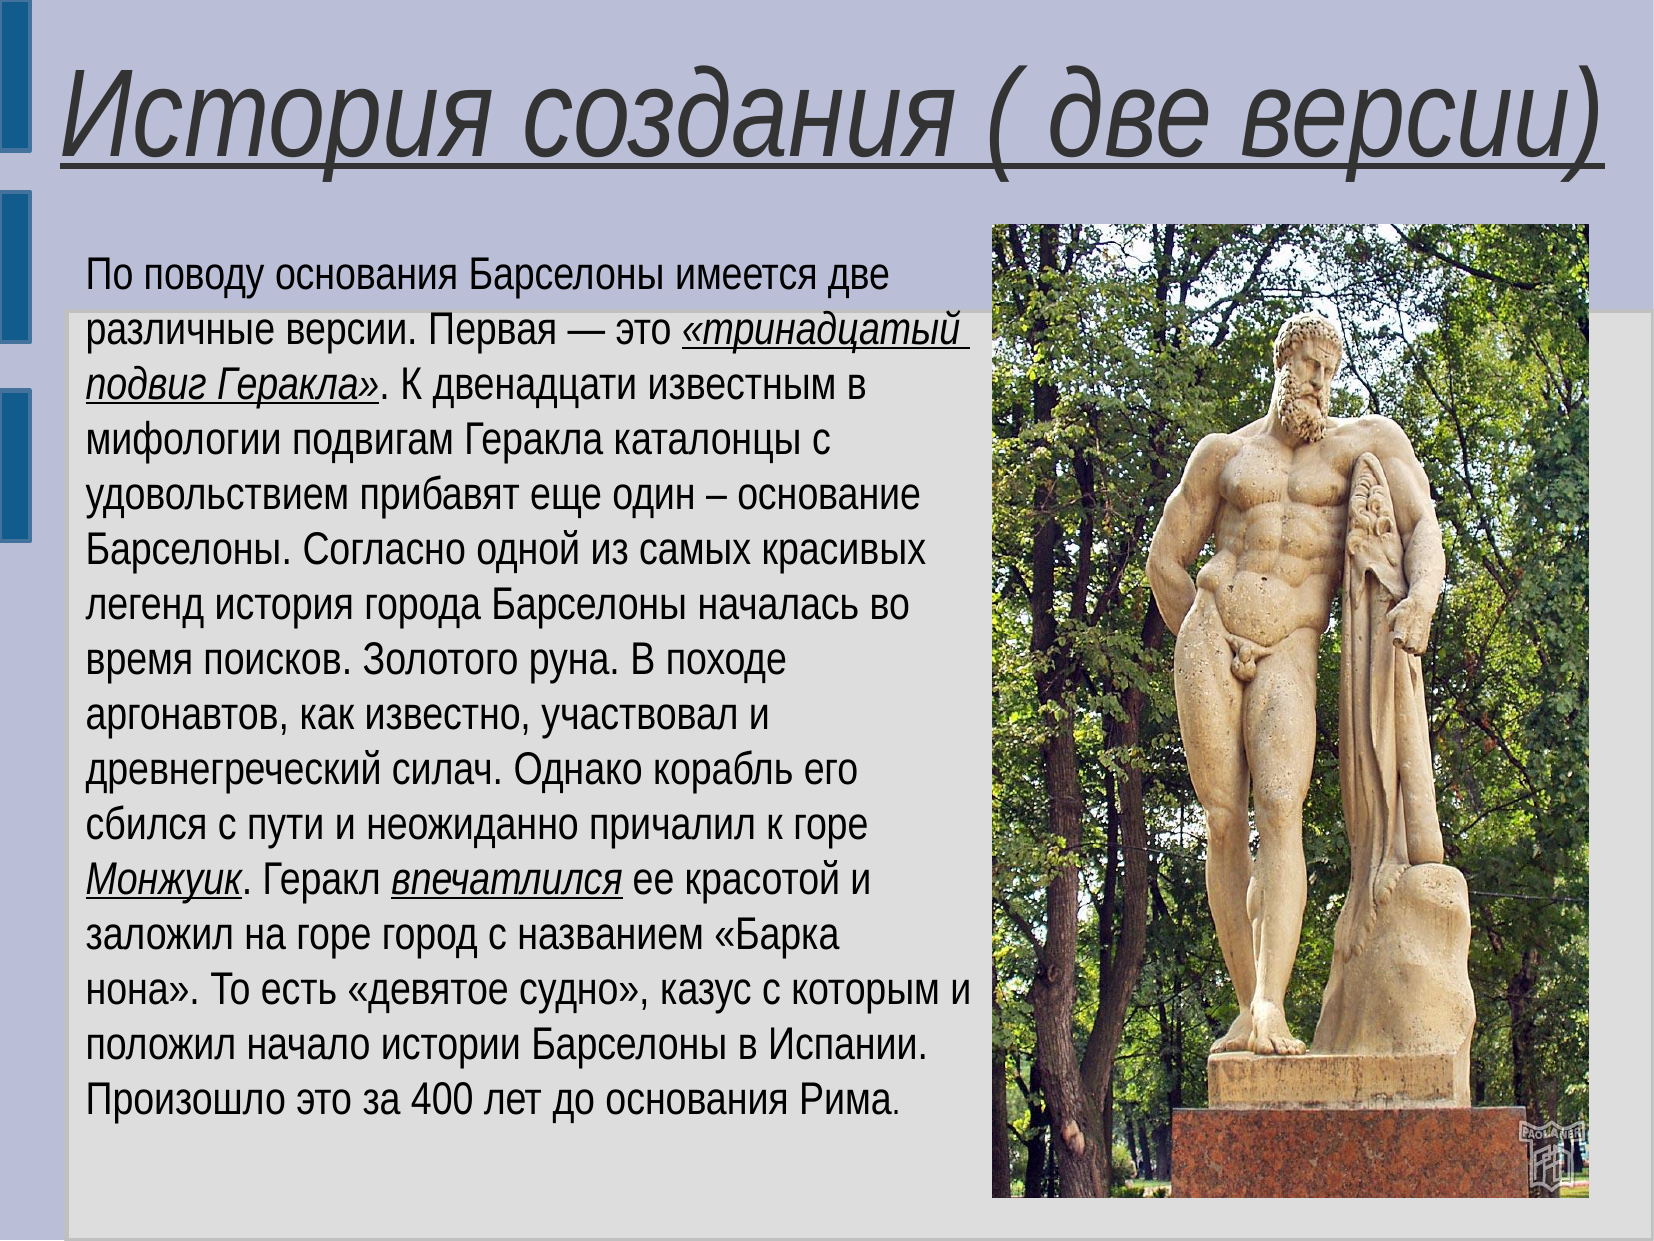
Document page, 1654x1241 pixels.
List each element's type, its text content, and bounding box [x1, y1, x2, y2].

title История создания ( две версии) [23, 23, 1642, 165]
text_box По поводу основания Барселоны имеется две различные версии. Первая — это «тринадцатый подвиг Геракла». К двенадцати известным в мифологии подвигам Геракла каталонцы с удовольствием прибавят еще один – основание Барселоны. Согласно одной из самых красивых легенд история города Барселоны началась во время поисков. Золотого руна. В походе аргонавтов, как известно, участвовал и древнегреческий силач. Однако корабль его сбился с пути и неожиданно причалил к горе Монжуик. Геракл впечатлился ее красотой и заложил на горе город с названием «Барка нона». То есть «девятое судно», казус с которым и положил начало истории Барселоны в Испании. Произошло это за 400 лет до основания Рима. [70, 236, 874, 1240]
picture [992, 224, 1589, 1198]
